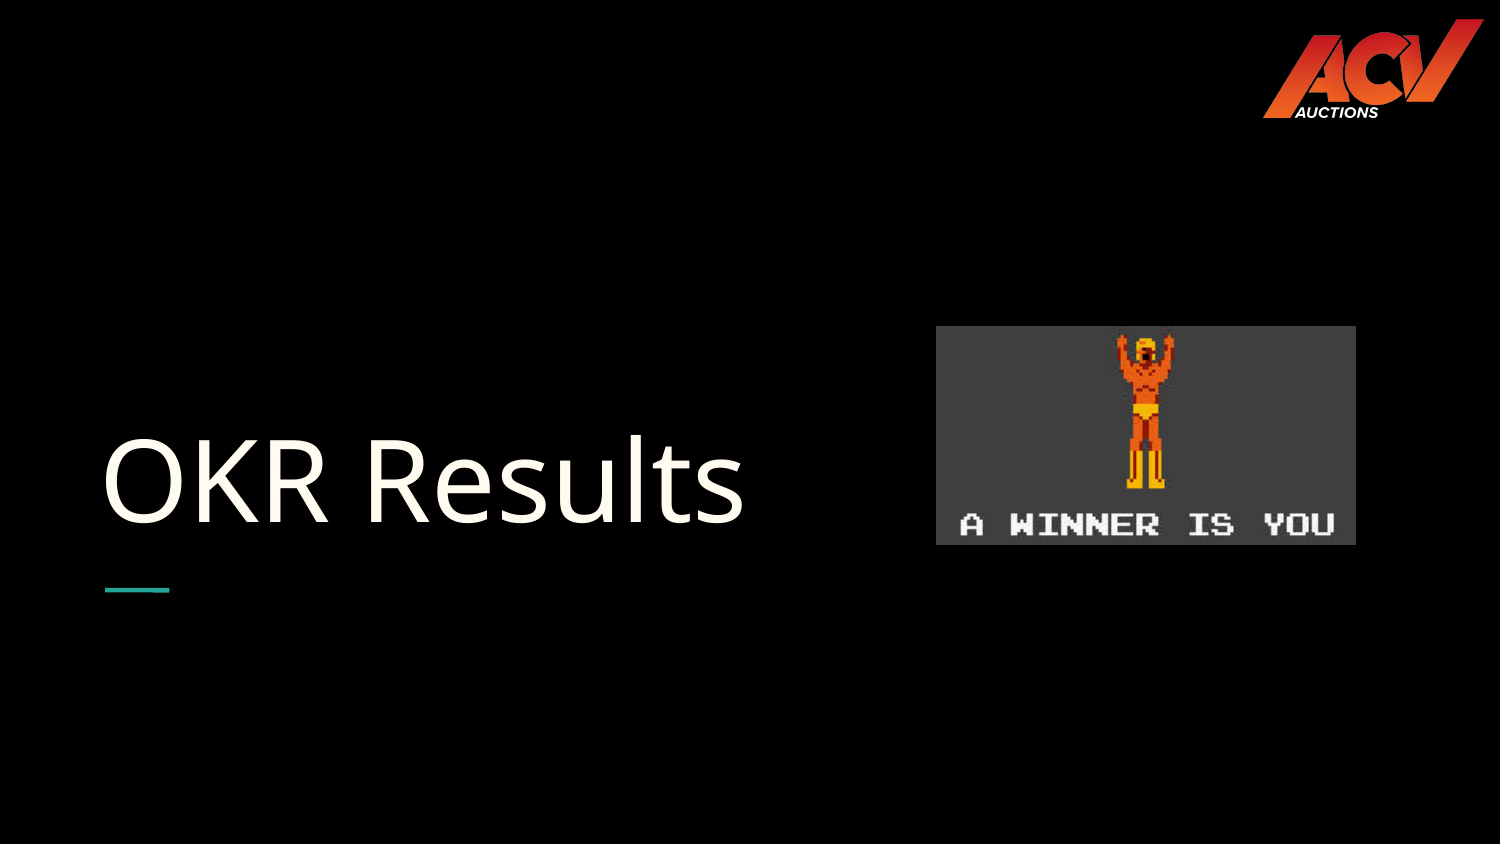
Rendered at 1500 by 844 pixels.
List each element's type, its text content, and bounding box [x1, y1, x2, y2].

title OKR Results [84, 310, 944, 561]
picture [936, 326, 1356, 545]
picture [1262, 19, 1484, 118]
